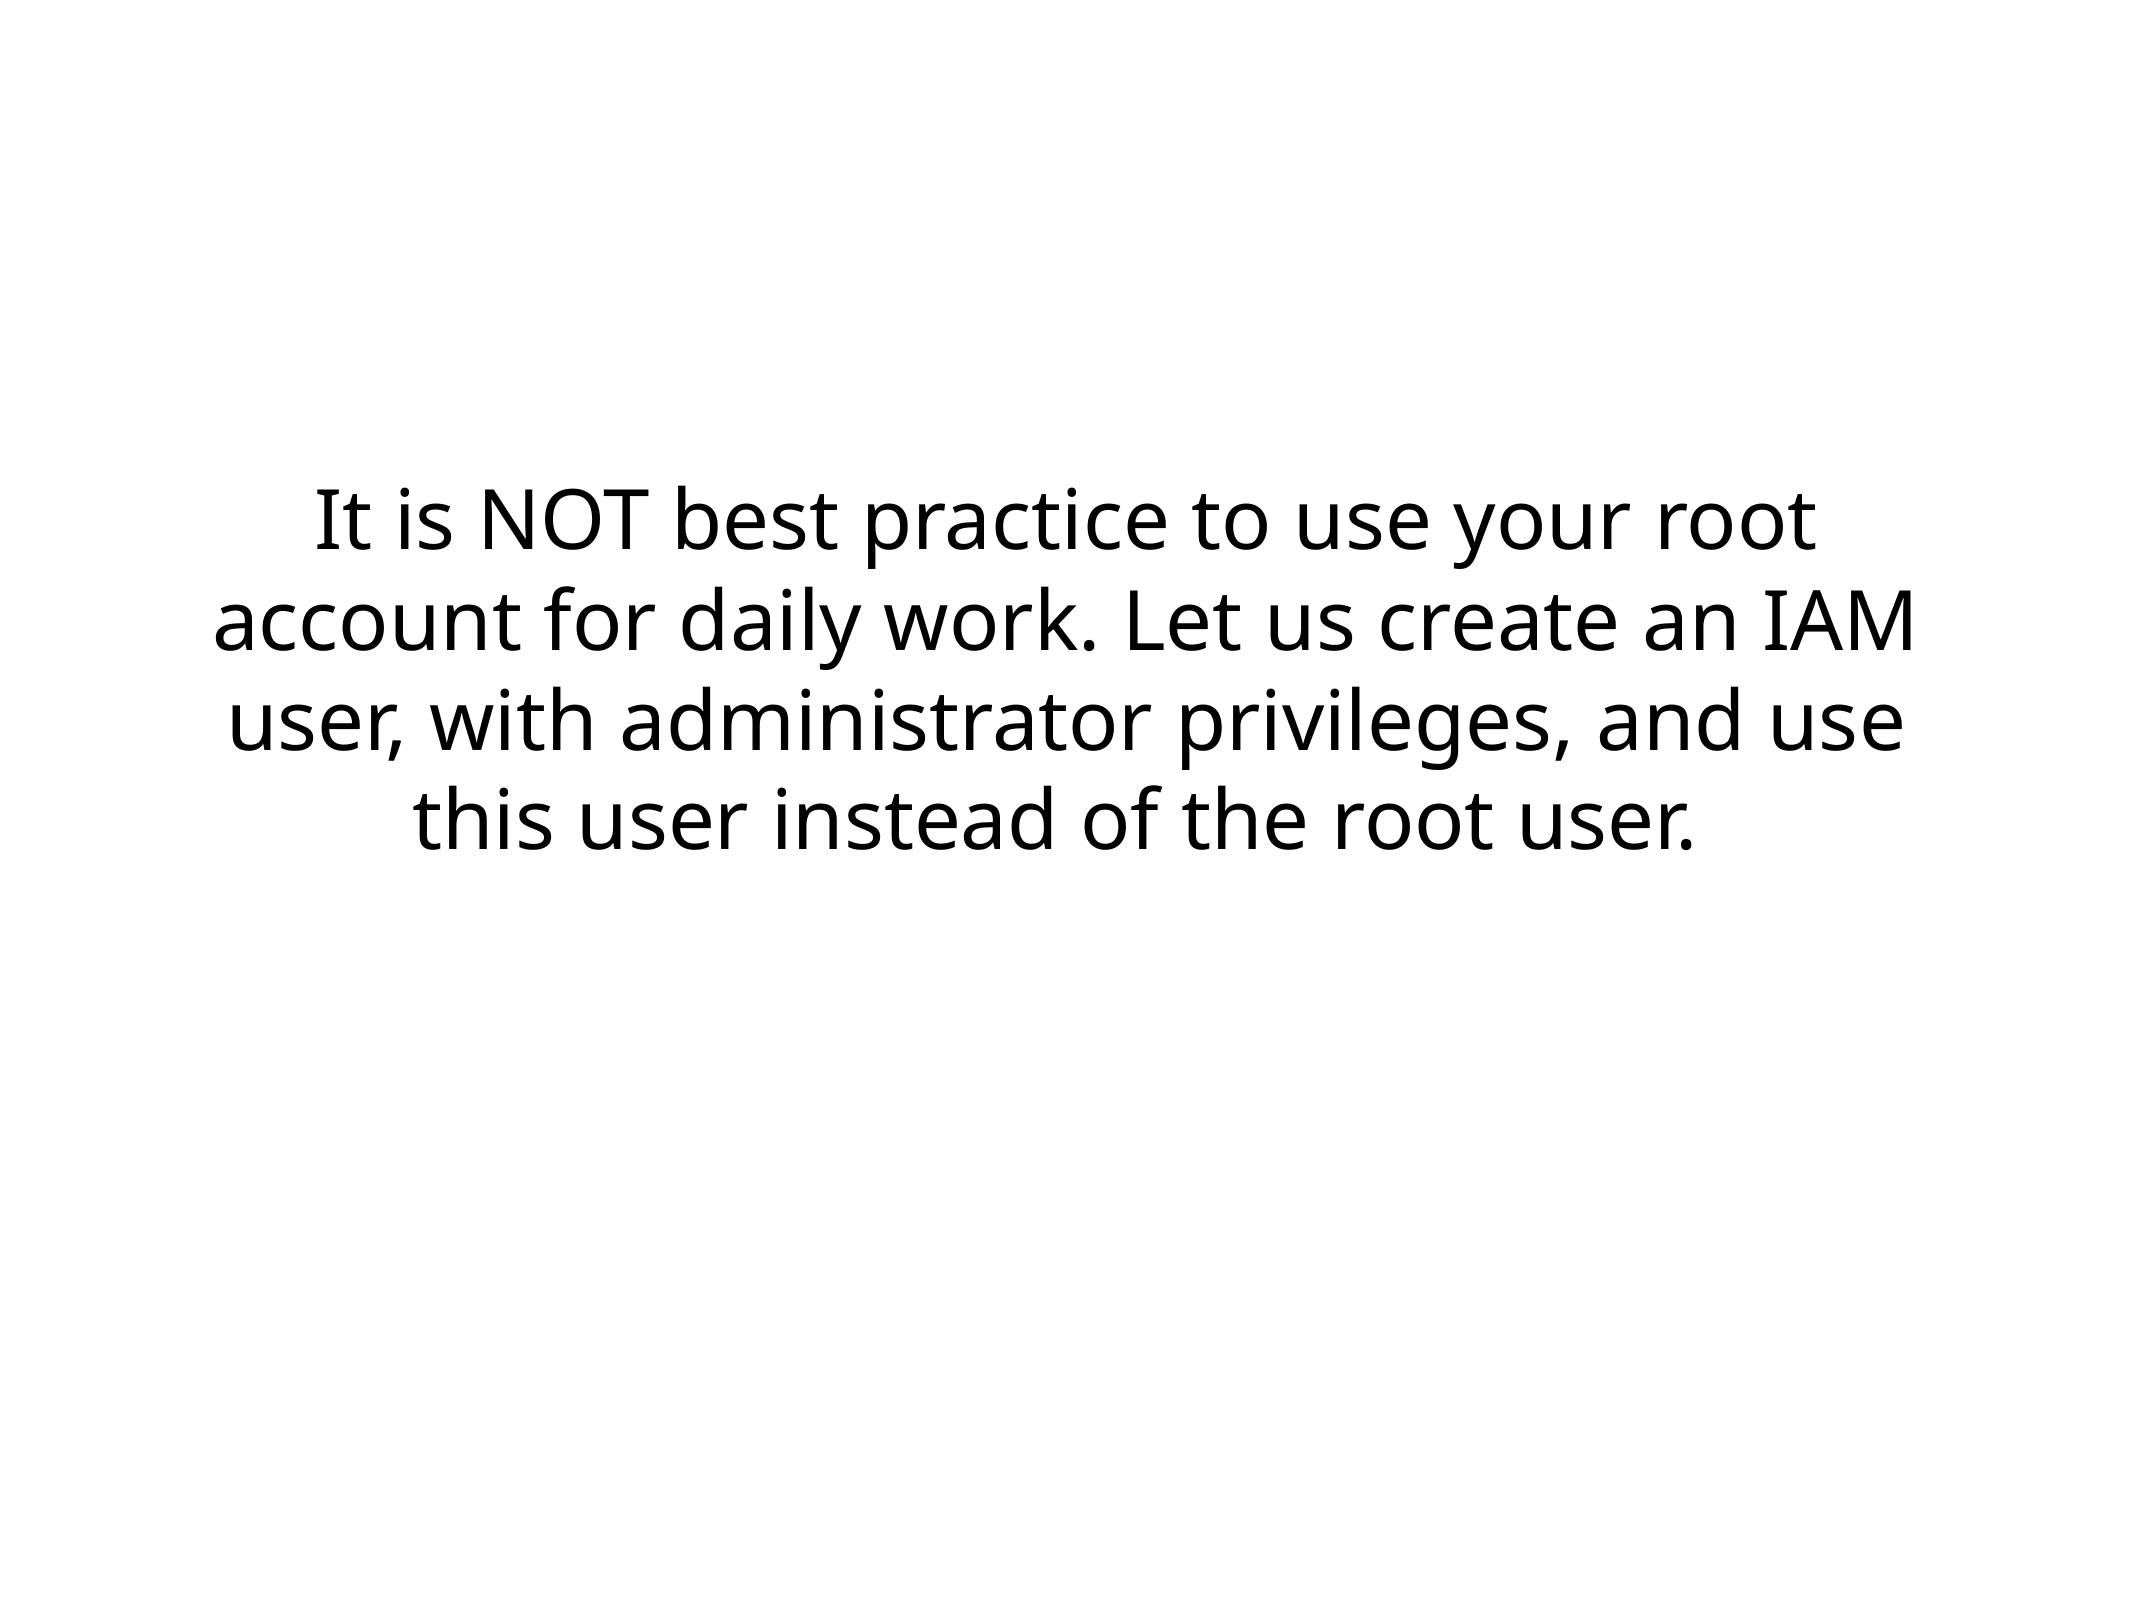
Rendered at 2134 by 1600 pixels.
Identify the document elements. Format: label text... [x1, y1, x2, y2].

title It is NOT best practice to use your root account for daily work. Let us create an IAM user, with administrator privileges, and use this user instead of the root user. [153, 395, 1981, 938]
